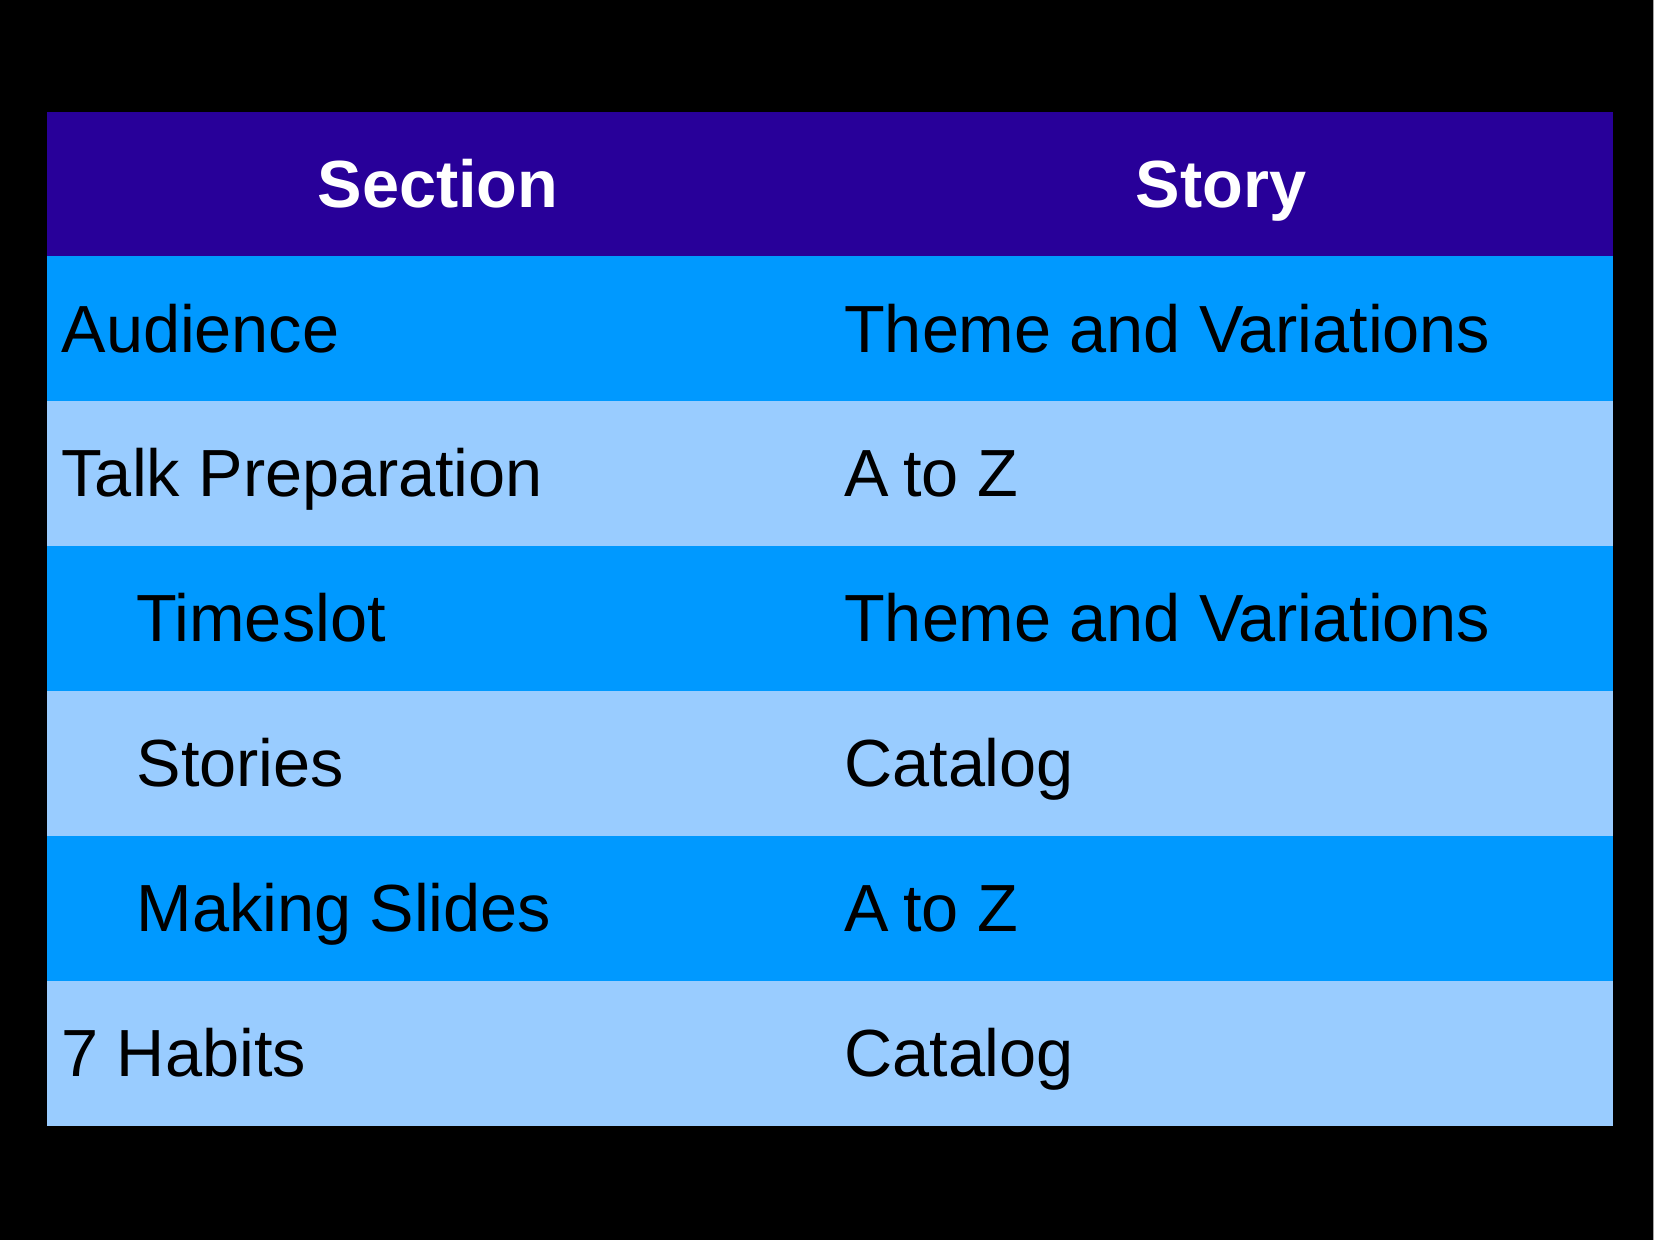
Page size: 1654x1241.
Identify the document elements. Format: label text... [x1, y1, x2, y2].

table_cell Theme and Variations [830, 546, 1613, 691]
table_header Story [830, 112, 1613, 256]
table_cell A to Z [830, 836, 1613, 981]
table_cell Making Slides [47, 836, 830, 981]
table_cell Stories [47, 691, 830, 836]
table_cell Theme and Variations [830, 256, 1613, 401]
table_cell A to Z [830, 401, 1613, 546]
table_cell Timeslot [47, 546, 830, 691]
table_cell Catalog [830, 691, 1613, 836]
table_cell Catalog [830, 981, 1613, 1126]
table_header Section [47, 112, 830, 256]
table_cell Audience [47, 256, 830, 401]
table_cell Talk Preparation [47, 401, 830, 546]
table_cell 7 Habits [47, 981, 830, 1126]
